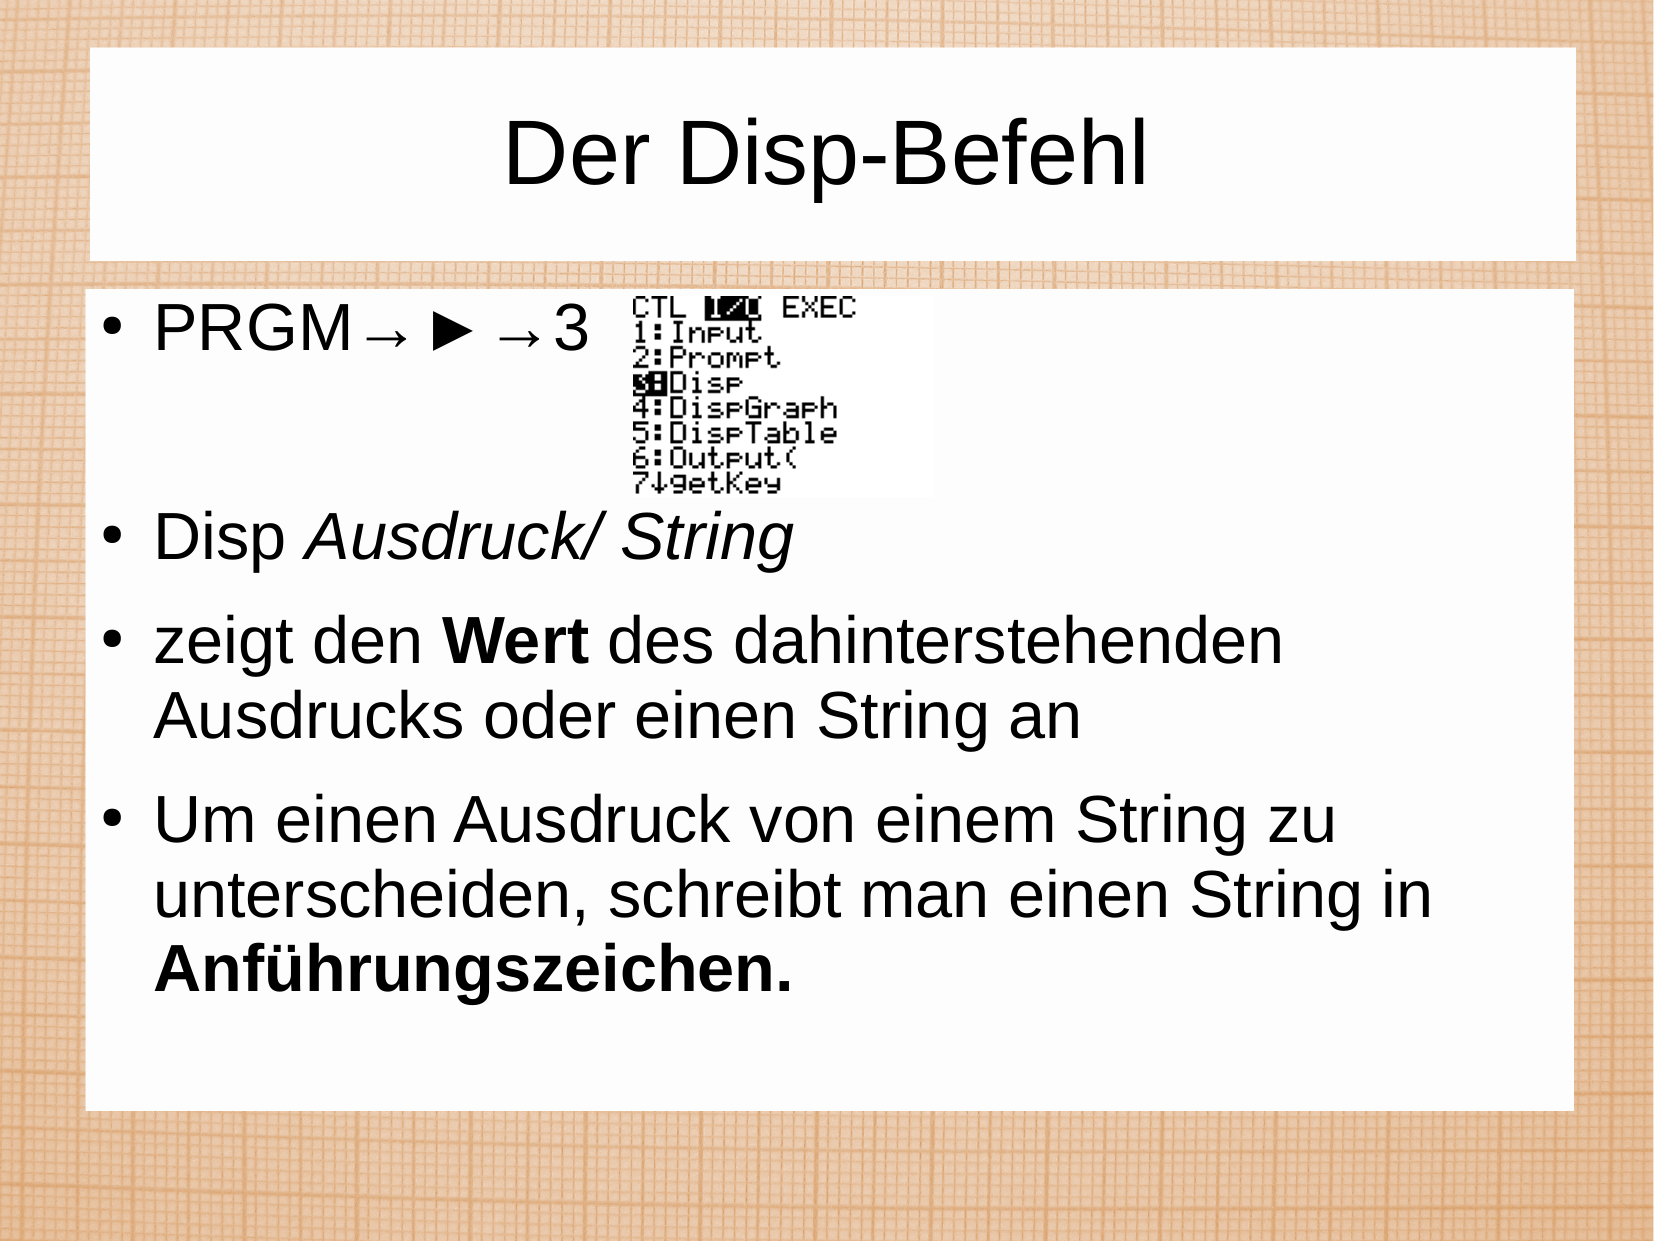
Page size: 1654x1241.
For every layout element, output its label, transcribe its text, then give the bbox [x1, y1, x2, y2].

title Der Disp-Befehl [82, 49, 1571, 257]
list PRGM→►→3 Disp Ausdruck/ String zeigt den Wert des dahinterstehenden Ausdrucks oder einen String an Um einen Ausdruck von einem String zu unterscheiden, schreibt man einen String in Anführungszeichen. [82, 290, 1571, 1109]
picture [0, 0, 1654, 1241]
